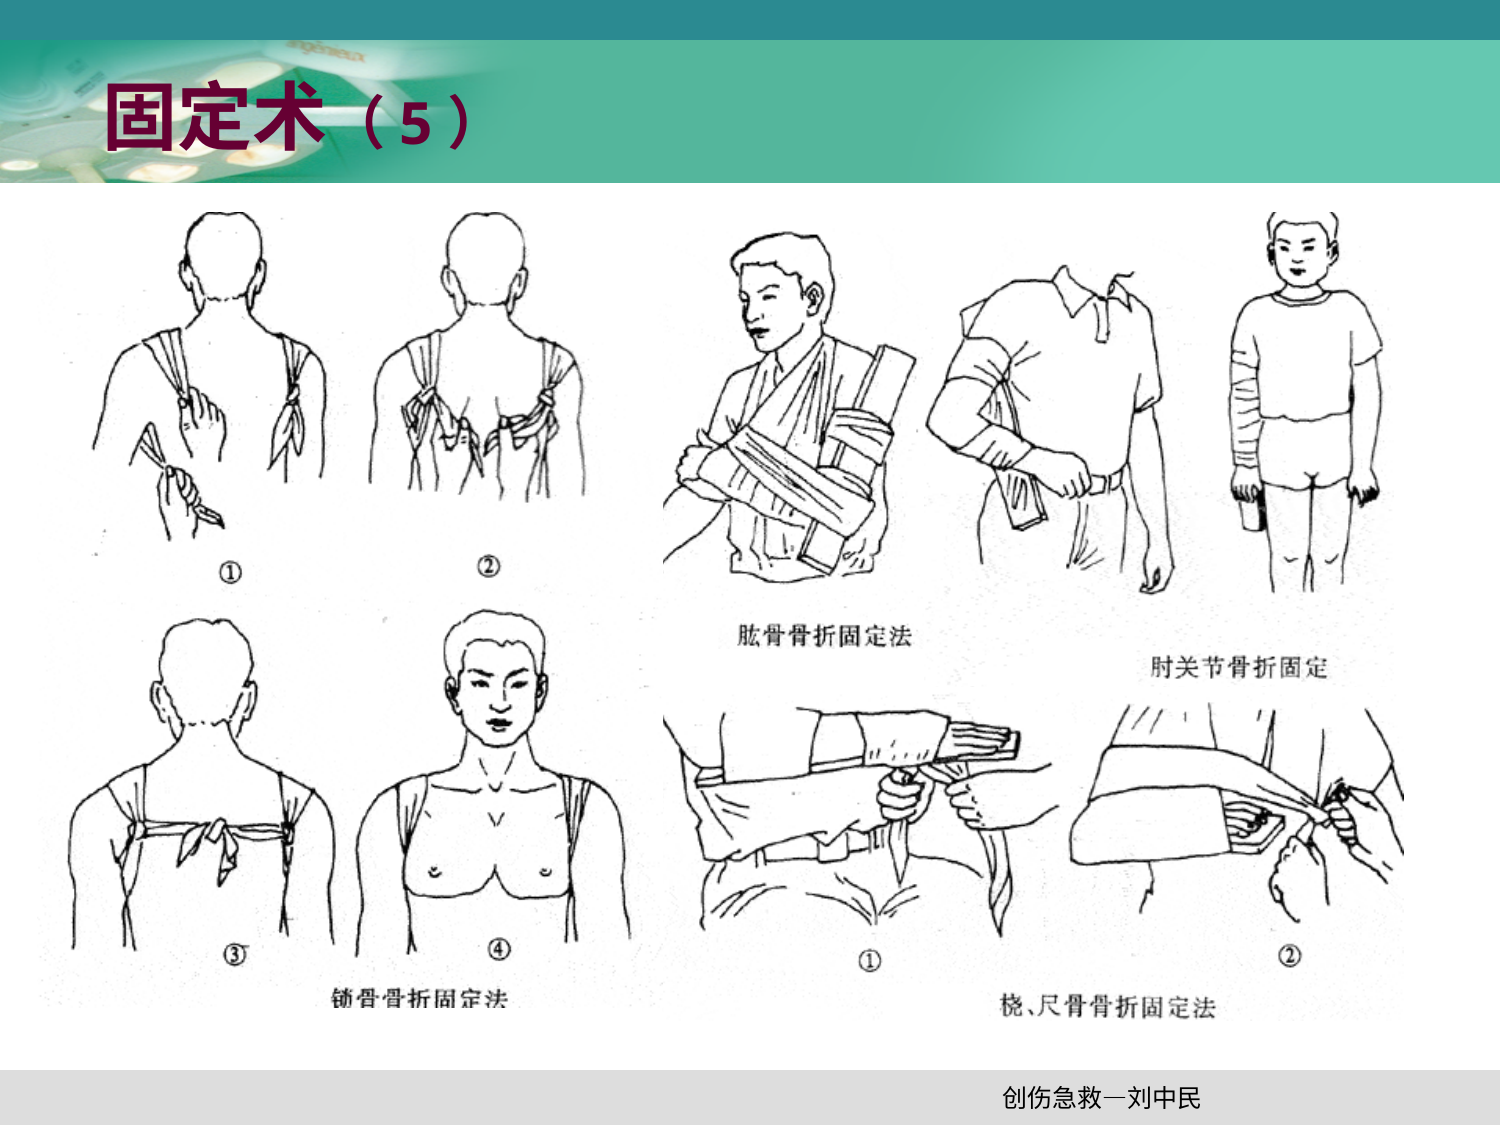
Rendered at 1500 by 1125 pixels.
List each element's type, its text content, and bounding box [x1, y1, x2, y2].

picture [37, 212, 1404, 1021]
text_box 创伤急救—刘中民 [987, 1074, 1463, 1125]
title 固定术（5） [87, 62, 1388, 155]
